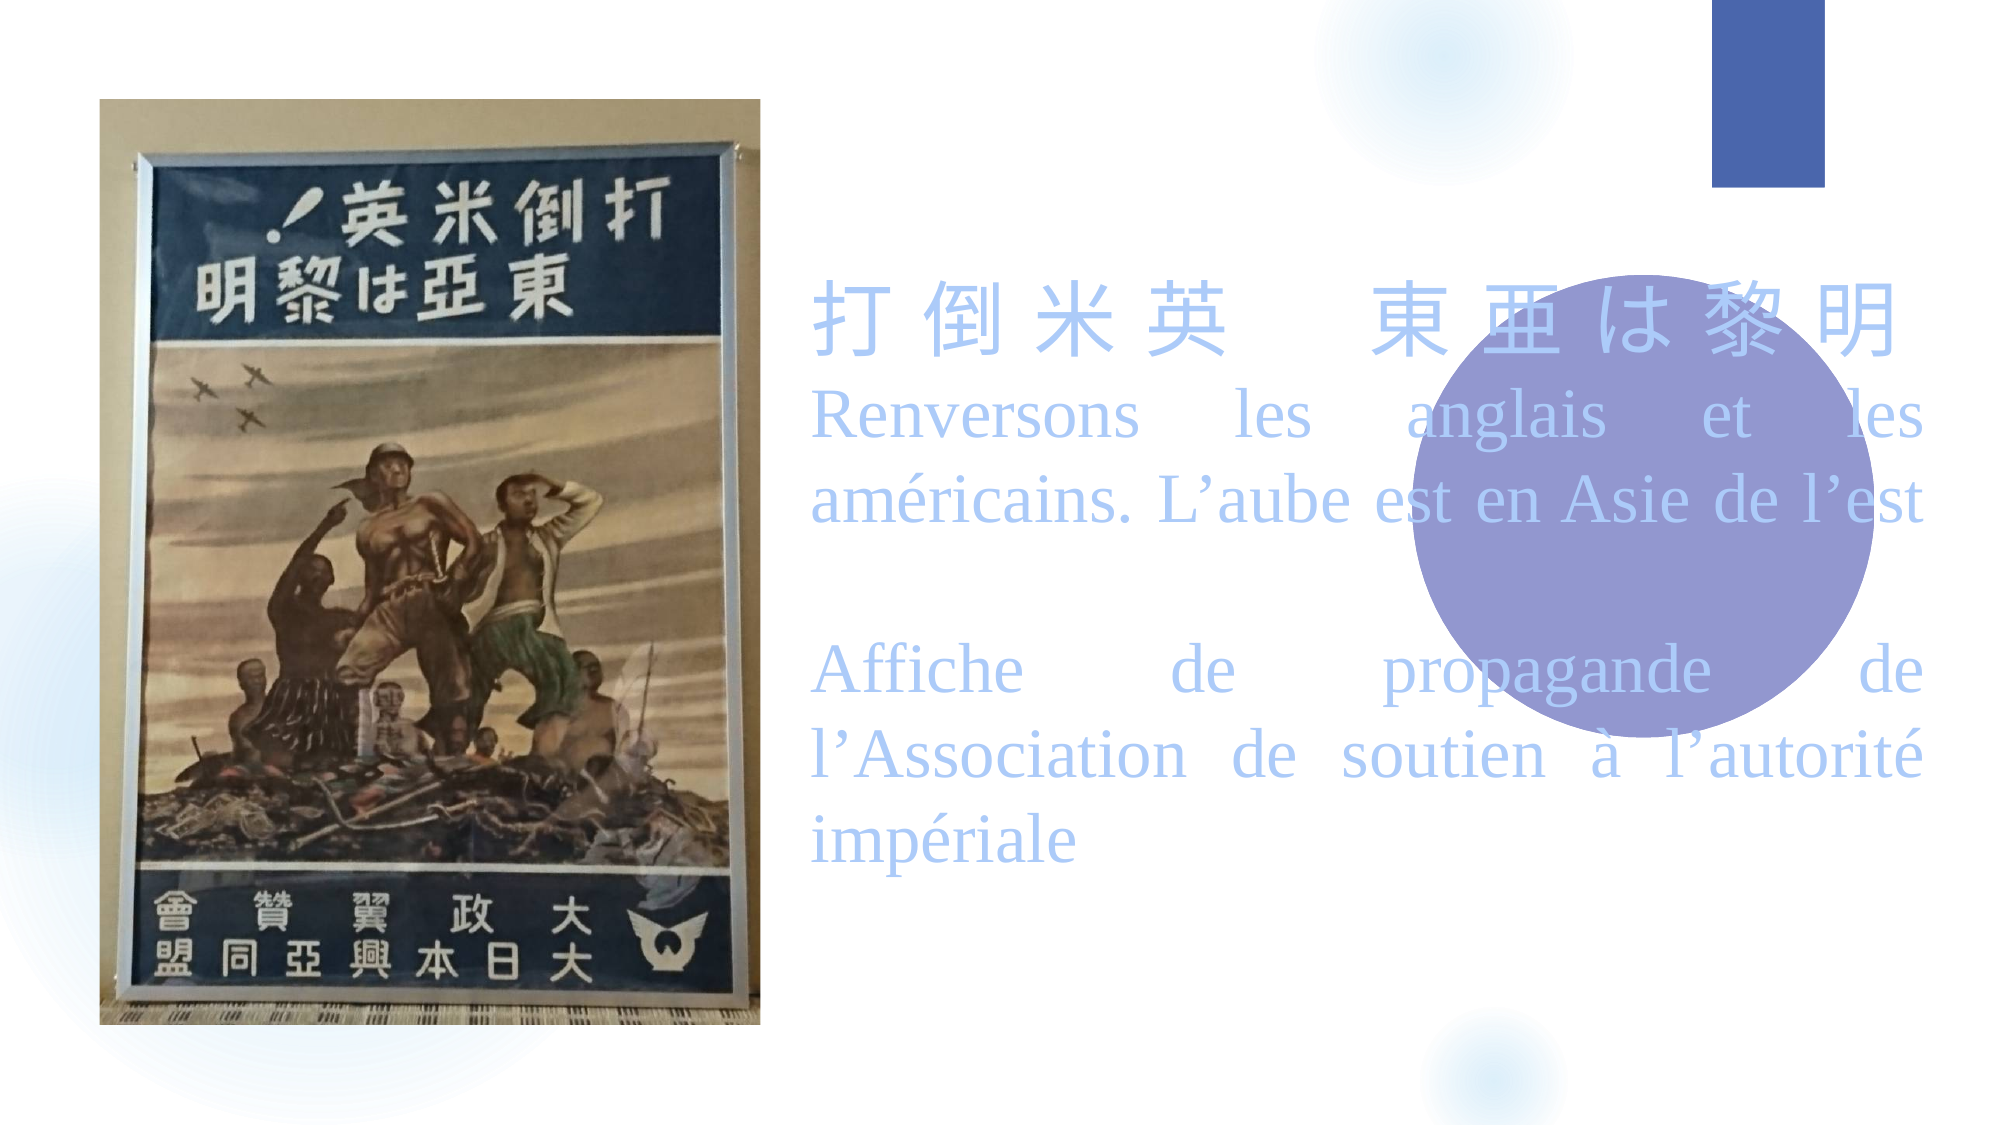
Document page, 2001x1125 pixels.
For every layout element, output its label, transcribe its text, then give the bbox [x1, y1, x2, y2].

picture [0, 99, 761, 1125]
text_box [1712, 0, 1825, 188]
text_box [1534, 274, 1806, 341]
text_box [1515, 308, 1527, 327]
title 打倒米英 東亜は黎明 Renversons les anglais et les américains. L’aube est en Asie de l’est Affiche de propagande de l’Association de soutien à l’autorité impériale [795, 341, 1942, 884]
picture [1412, 999, 1576, 1125]
text_box [1497, 318, 1508, 327]
text_box [1534, 308, 1547, 327]
picture [1312, 0, 1576, 188]
text_box [1481, 333, 1508, 341]
text_box [1515, 333, 1527, 341]
text_box [1628, 333, 1647, 341]
